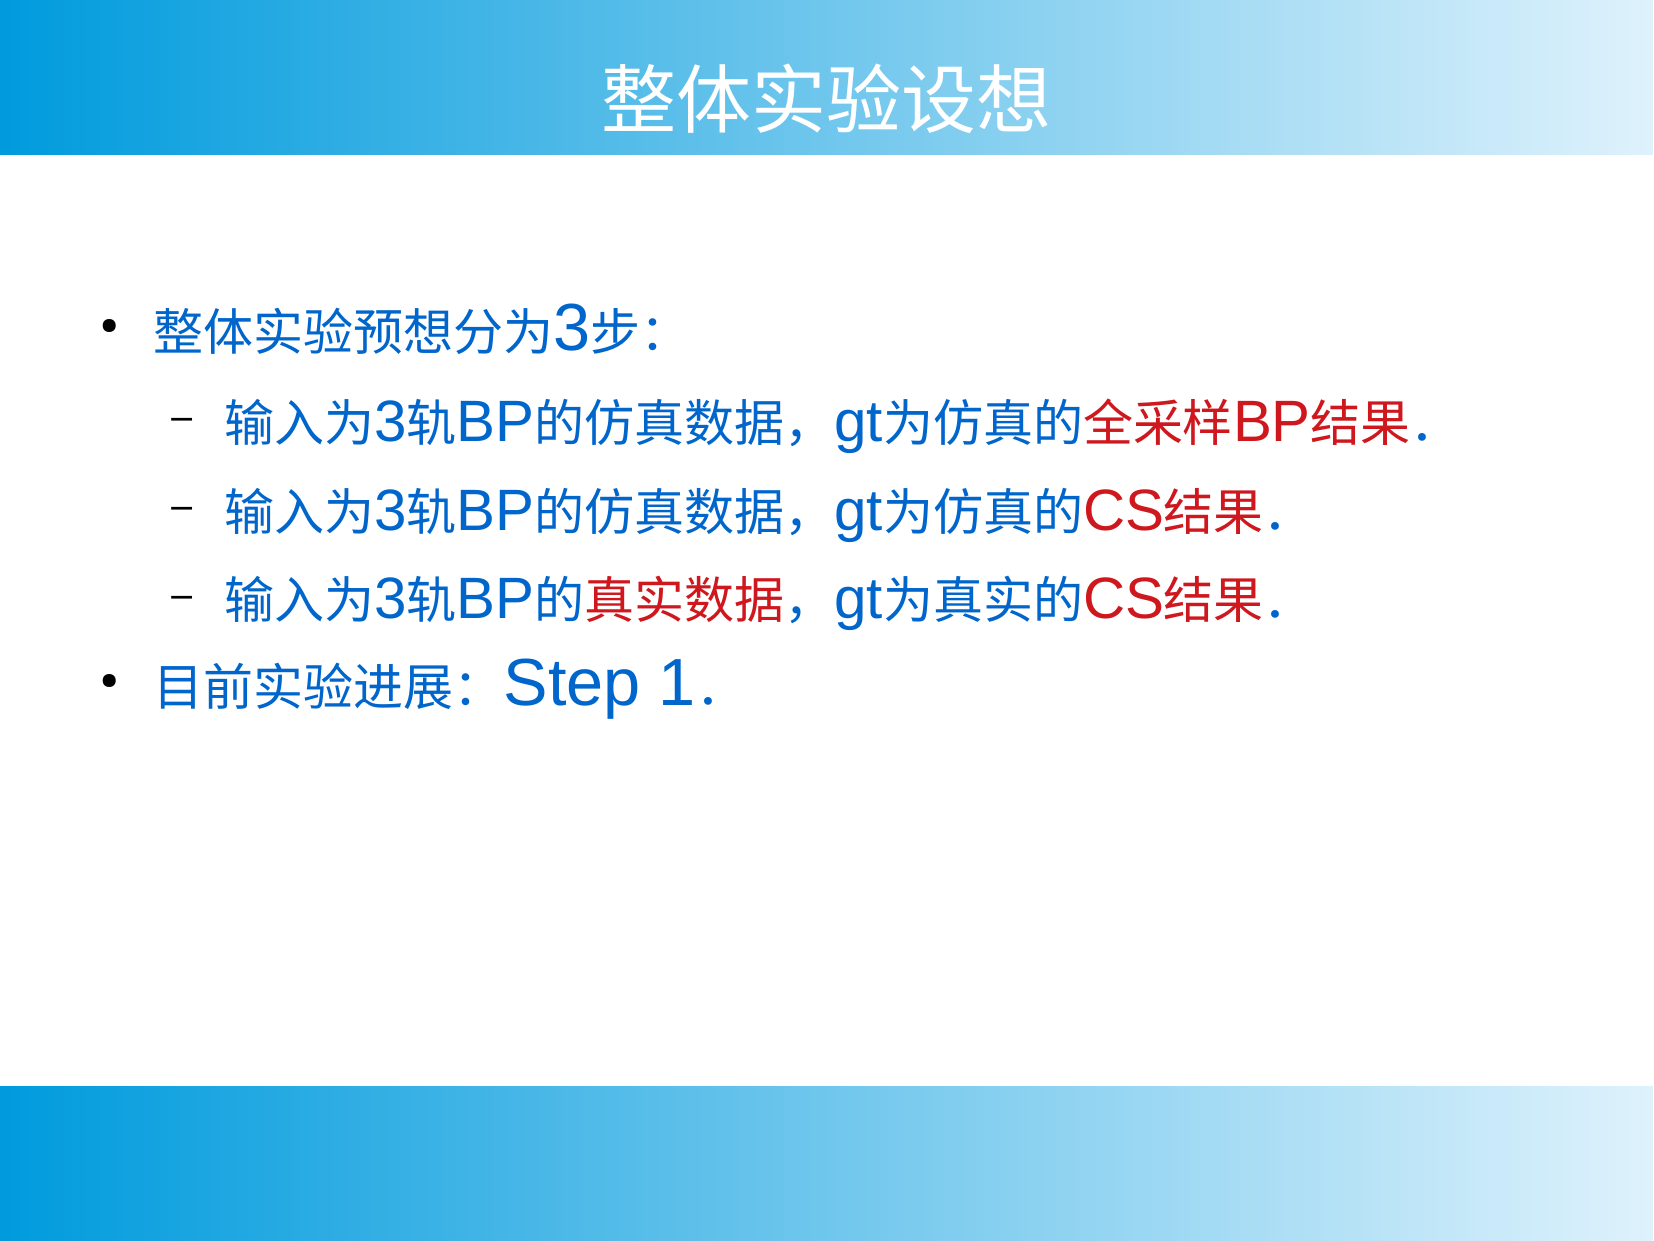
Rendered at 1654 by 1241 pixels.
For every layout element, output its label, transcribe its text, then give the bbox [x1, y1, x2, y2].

title 整体实验设想 [82, 49, 1571, 155]
list 整体实验预想分为3步： 输入为3轨BP的仿真数据，gt为仿真的全采样BP结果． 输入为3轨BP的仿真数据，gt为仿真的CS结果． 输入为3轨BP的真实数据，gt为真实的CS结果． [82, 290, 1571, 645]
list 目前实验进展：Step 1． [82, 645, 1571, 1000]
